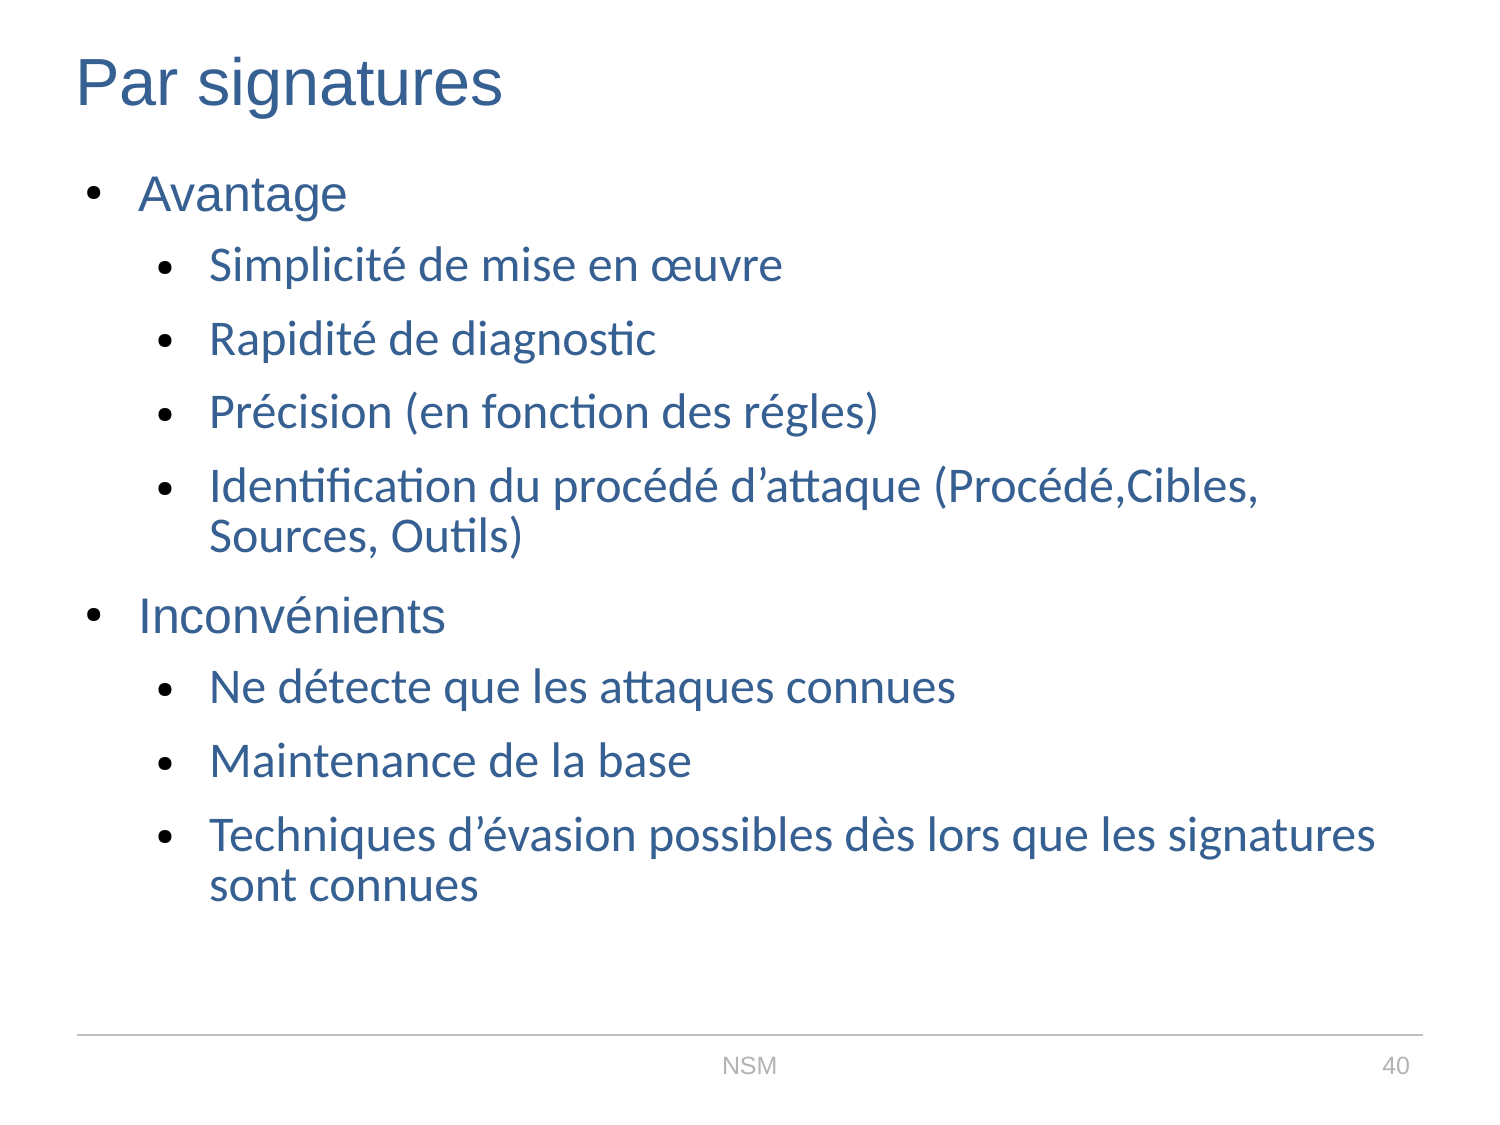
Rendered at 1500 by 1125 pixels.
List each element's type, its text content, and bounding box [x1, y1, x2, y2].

list Avantage Simplicité de mise en œuvre Rapidité de diagnostic Précision (en fonction des régles) Identification du procédé d’attaque (Procédé,Cibles, Sources, Outils) Inconvénients Ne détecte que les attaques connues Maintenance de la base Techniques d’évasion possibles dès lors que les signatures sont connues [67, 166, 1418, 1004]
title Par signatures [75, 45, 1425, 233]
